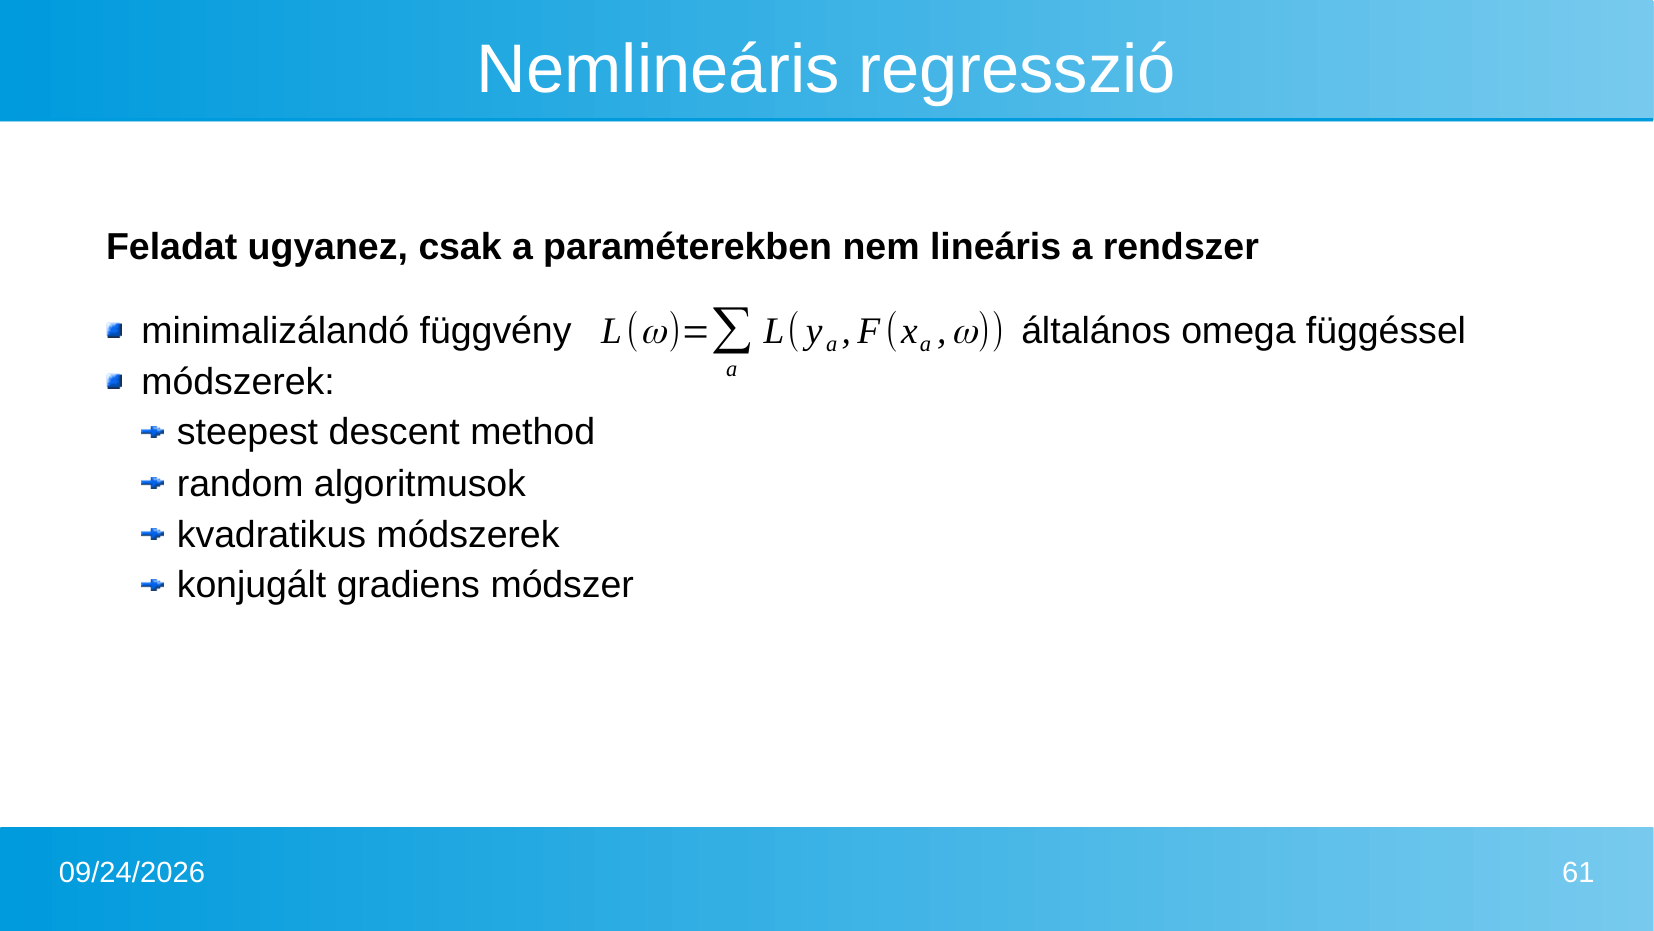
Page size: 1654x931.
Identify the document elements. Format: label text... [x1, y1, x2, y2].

title Nemlineáris regresszió [59, 29, 1595, 108]
text_box Feladat ugyanez, csak a paraméterekben nem lineáris a rendszer minimalizálandó függvény általános omega függéssel módszerek: steepest descent method random algoritmusok kvadratikus módszerek konjugált gradiens módszer [91, 217, 1596, 638]
chart [599, 304, 1005, 382]
